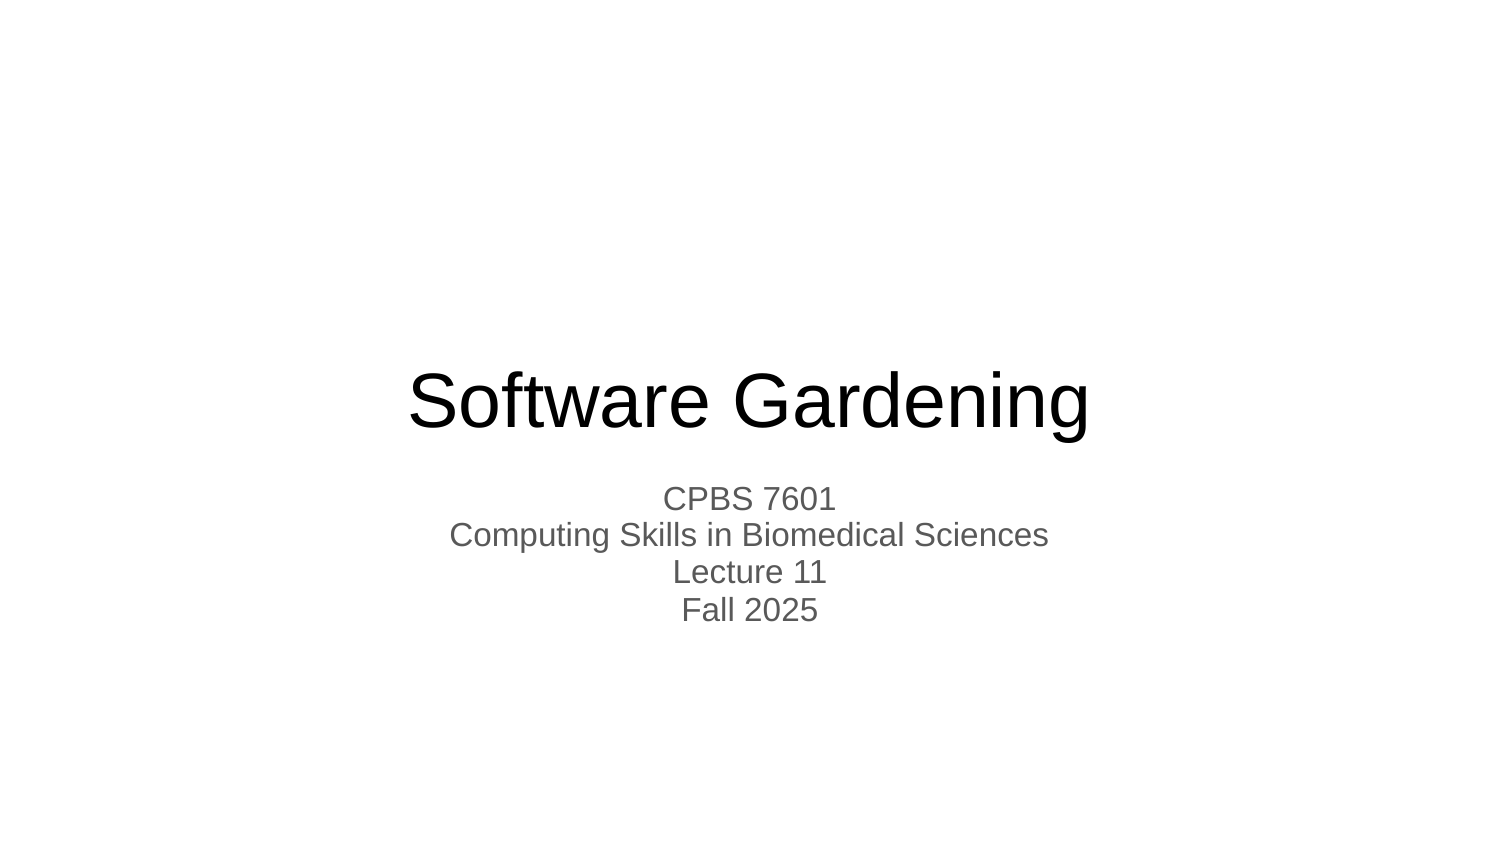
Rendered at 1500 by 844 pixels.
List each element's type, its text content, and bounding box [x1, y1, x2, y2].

subtitle CPBS 7601 Computing Skills in Biomedical Sciences Lecture 11 Fall 2025 [51, 464, 1449, 676]
title Software Gardening [51, 122, 1449, 459]
